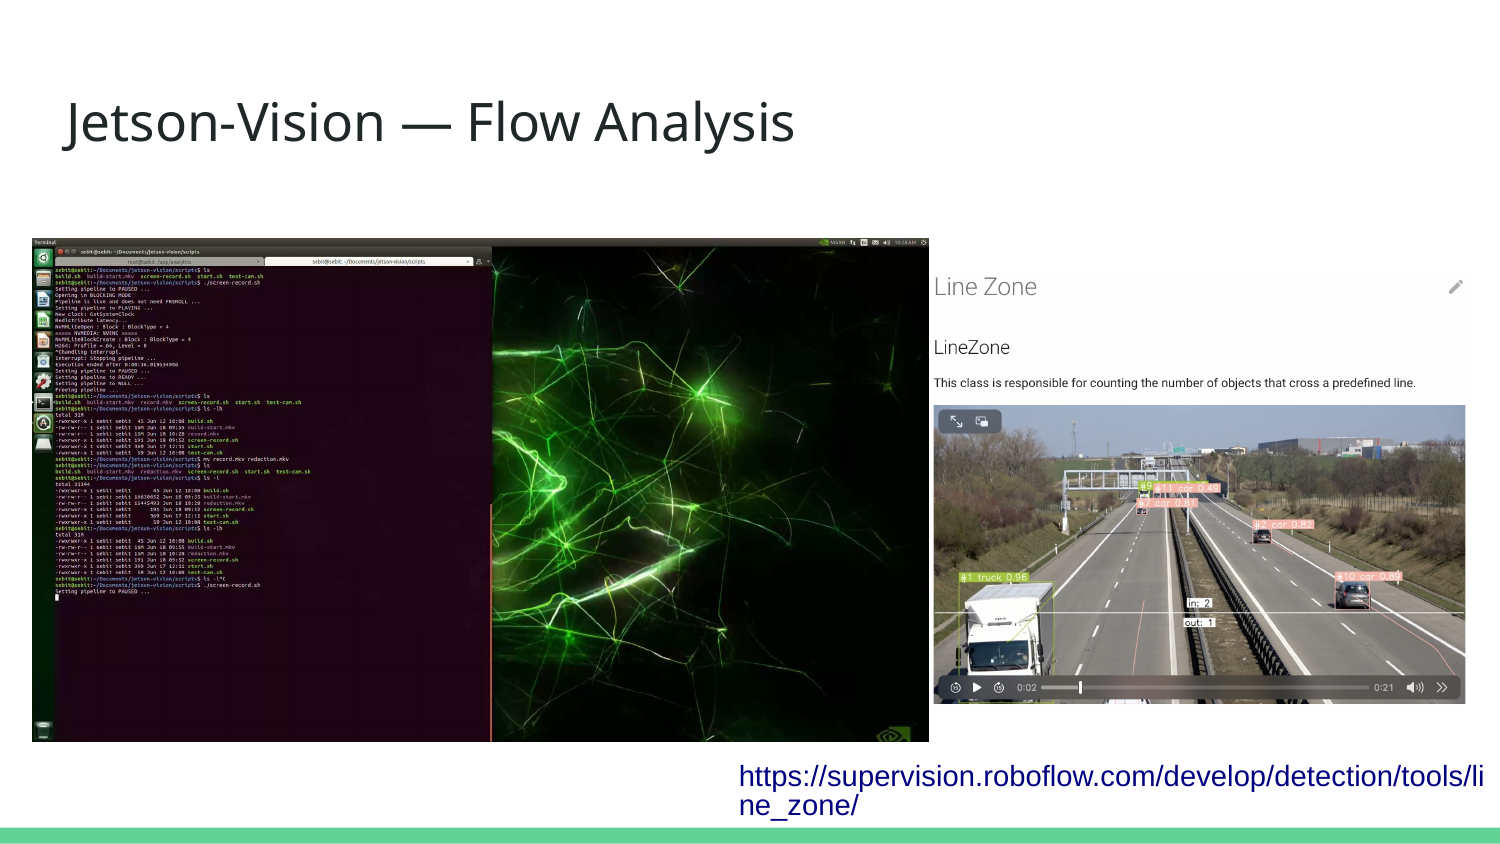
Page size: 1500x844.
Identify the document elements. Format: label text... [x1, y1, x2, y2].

text_box https://supervision.roboflow.com/develop/detection/tools/line_zone/ [723, 742, 1500, 808]
picture [32, 238, 1469, 743]
title Jetson-Vision — Flow Analysis [51, 72, 1449, 167]
